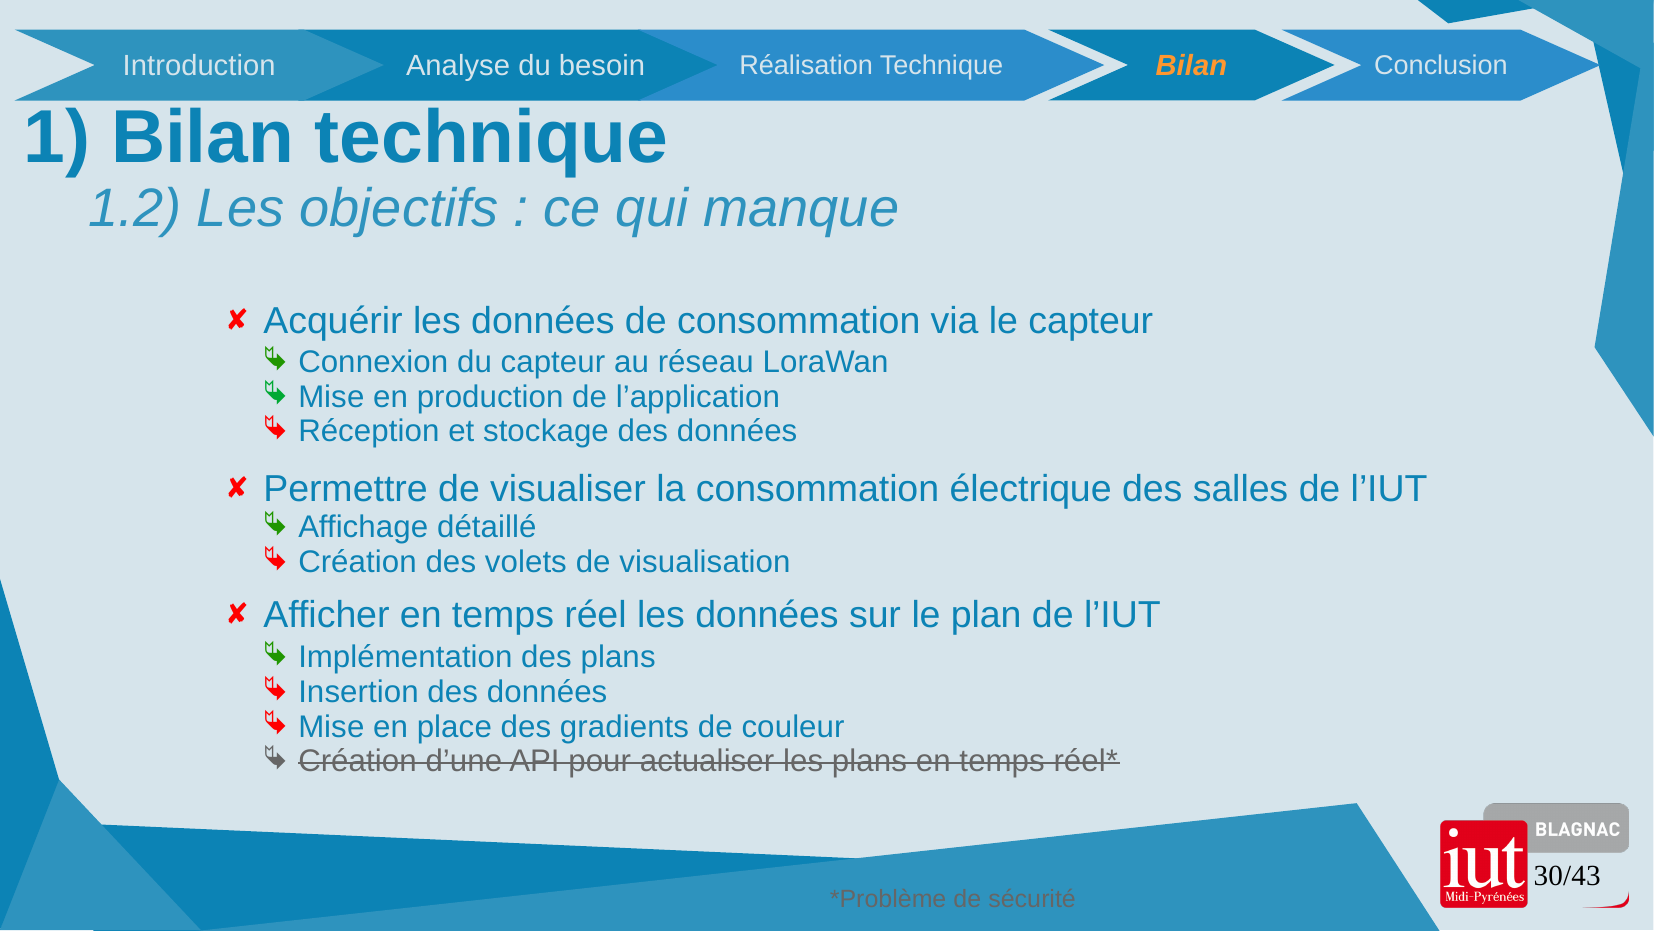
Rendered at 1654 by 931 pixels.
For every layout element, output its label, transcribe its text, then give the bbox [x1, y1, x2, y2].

text_box Affichage détaillé Création des volets de visualisation [248, 502, 807, 587]
title 1.2) Les objectifs : ce qui manque [88, 177, 1388, 238]
text_box Réalisation Technique [637, 29, 1105, 101]
text_box Analyse du besoin [305, 29, 715, 101]
text_box *Problème de sécurité [814, 877, 1099, 920]
picture [1440, 803, 1629, 908]
text_box Acquérir les données de consommation via le capteur Permettre de visualiser la consommation électrique des salles de l’IUT Afficher en temps réel les données sur le plan de l’IUT [213, 292, 1512, 728]
text_box Introduction [14, 29, 384, 101]
text_box Conclusion [1281, 29, 1601, 101]
title 1) Bilan technique [23, 94, 1512, 179]
text_box Bilan [1048, 29, 1335, 101]
text_box Implémentation des plans Insertion des données Mise en place des gradients de couleur Création d’une API pour actualiser les plans en temps réel* [248, 631, 1182, 786]
text_box Connexion du capteur au réseau LoraWan Mise en production de l’application Réception et stockage des données [248, 336, 905, 456]
